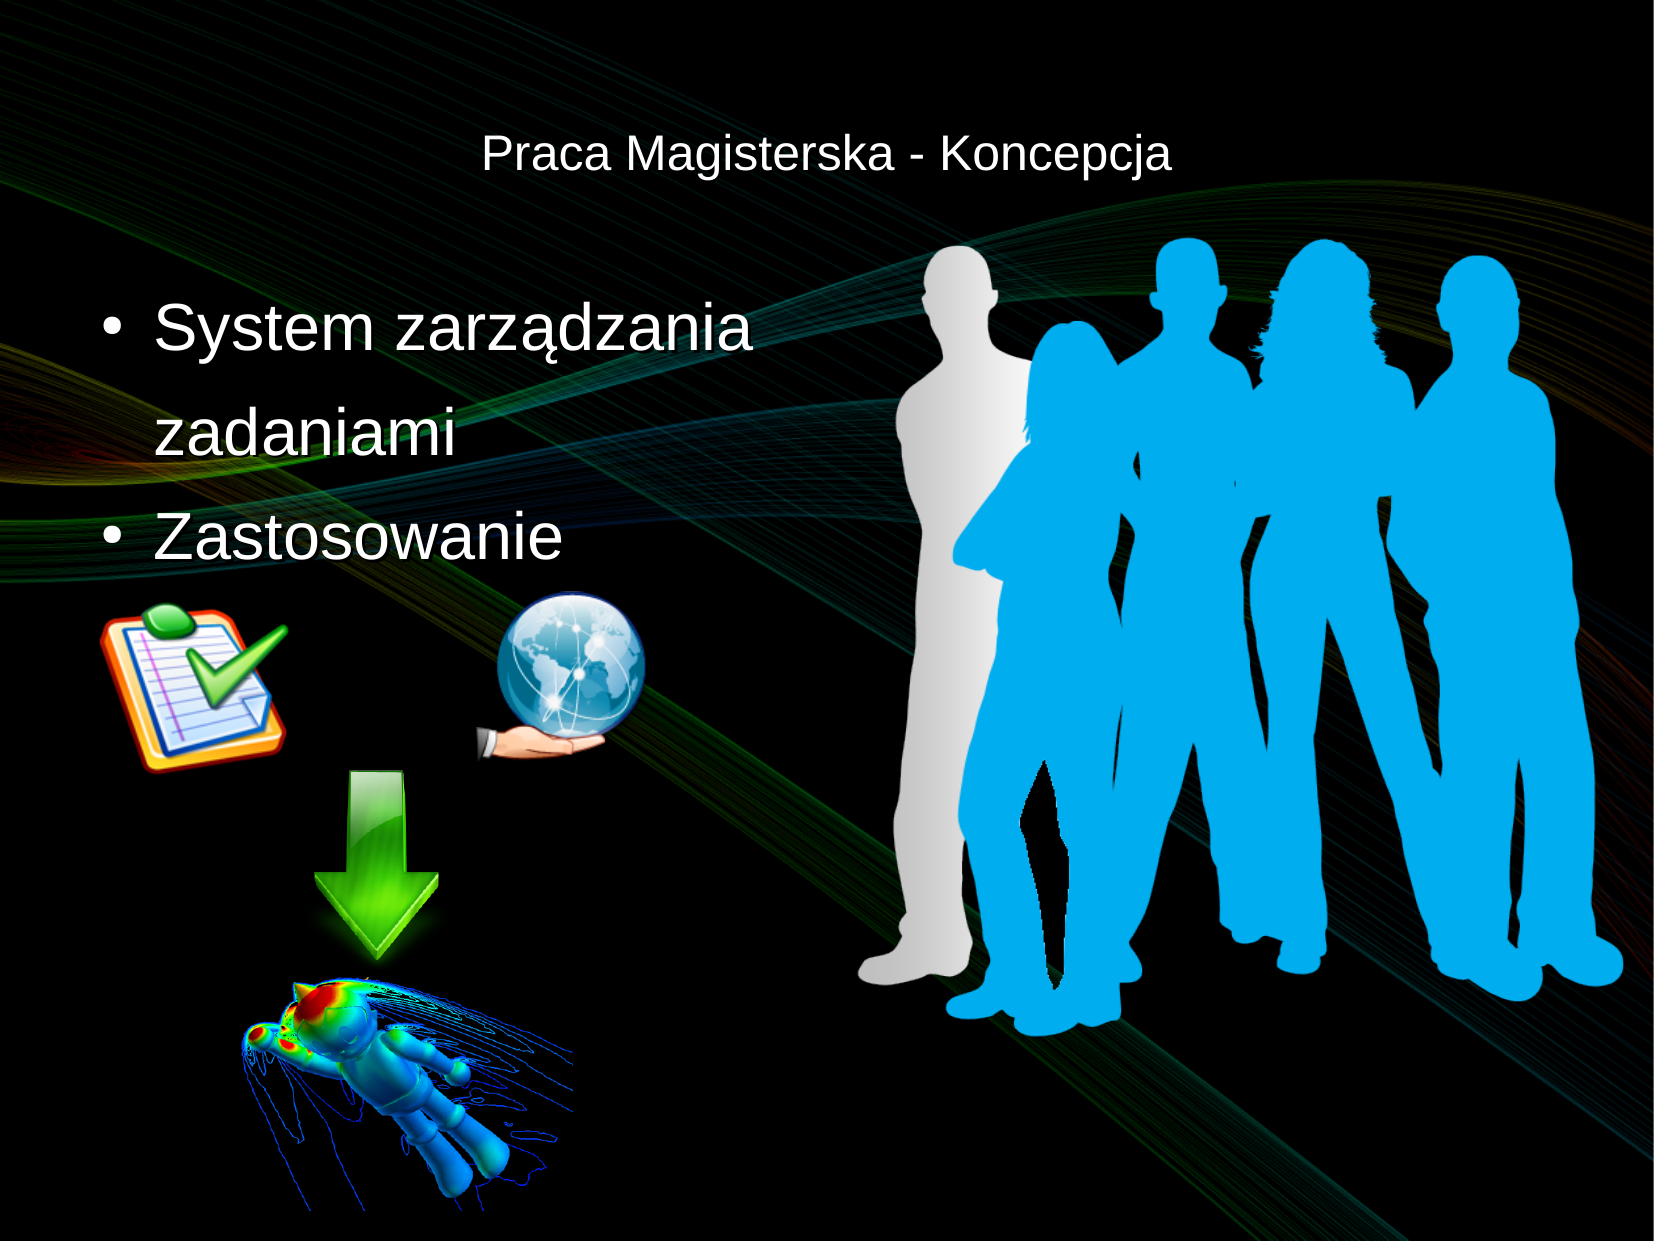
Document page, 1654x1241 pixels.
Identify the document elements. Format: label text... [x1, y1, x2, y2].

picture [0, 0, 1654, 1241]
list System zarządzania zadaniami Zastosowanie [82, 290, 1571, 1109]
title Praca Magisterska - Koncepcja [82, 49, 1571, 257]
